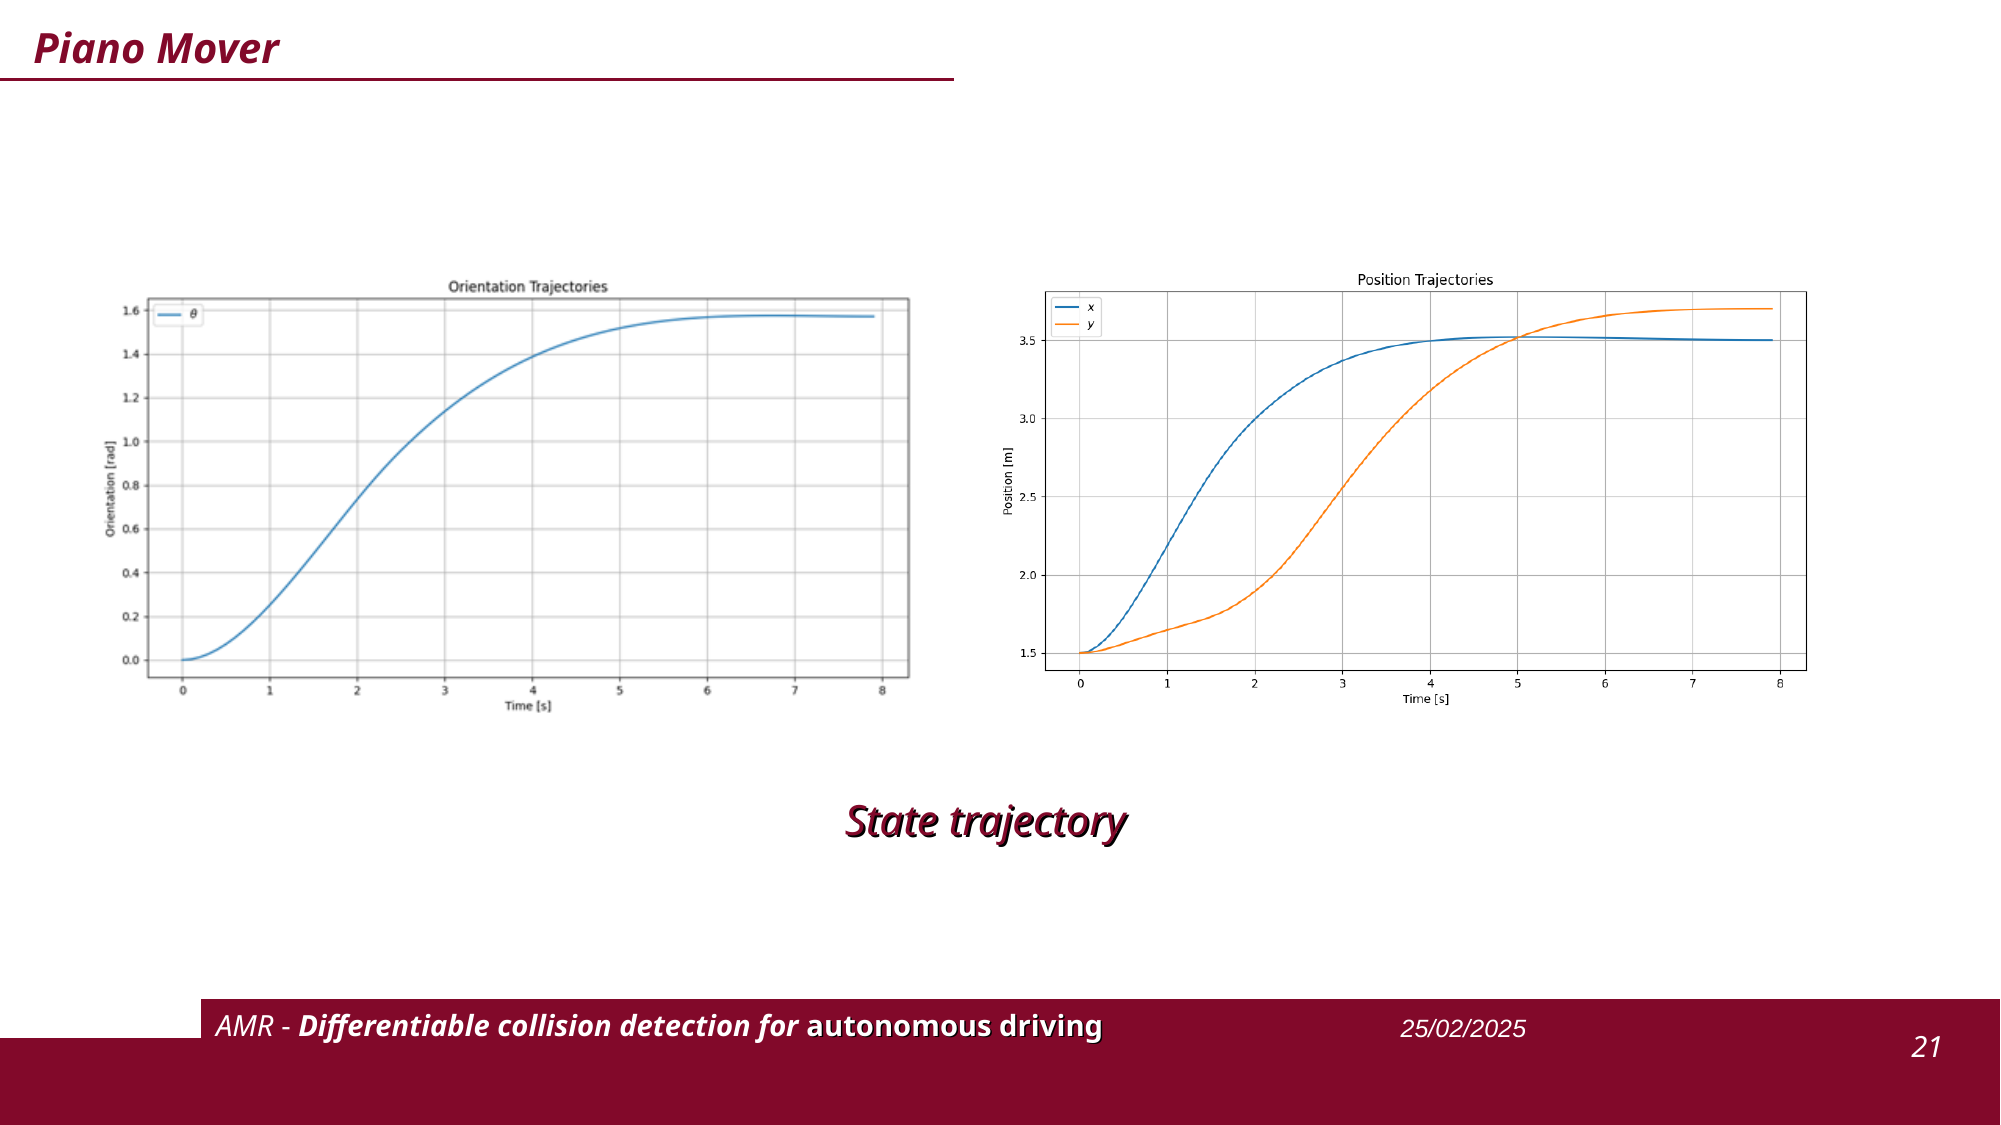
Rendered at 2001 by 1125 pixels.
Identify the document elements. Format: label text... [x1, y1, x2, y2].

text_box AMR - Differentiable collision detection for autonomous driving [201, 999, 1202, 1051]
text_box State trajectory [829, 786, 1372, 853]
text_box 21 [1896, 1020, 1966, 1072]
text_box Piano Mover [18, 13, 1019, 80]
text_box [0, 999, 2000, 1125]
picture [84, 233, 1904, 738]
text_box 25/02/2025 [1385, 1004, 1589, 1050]
